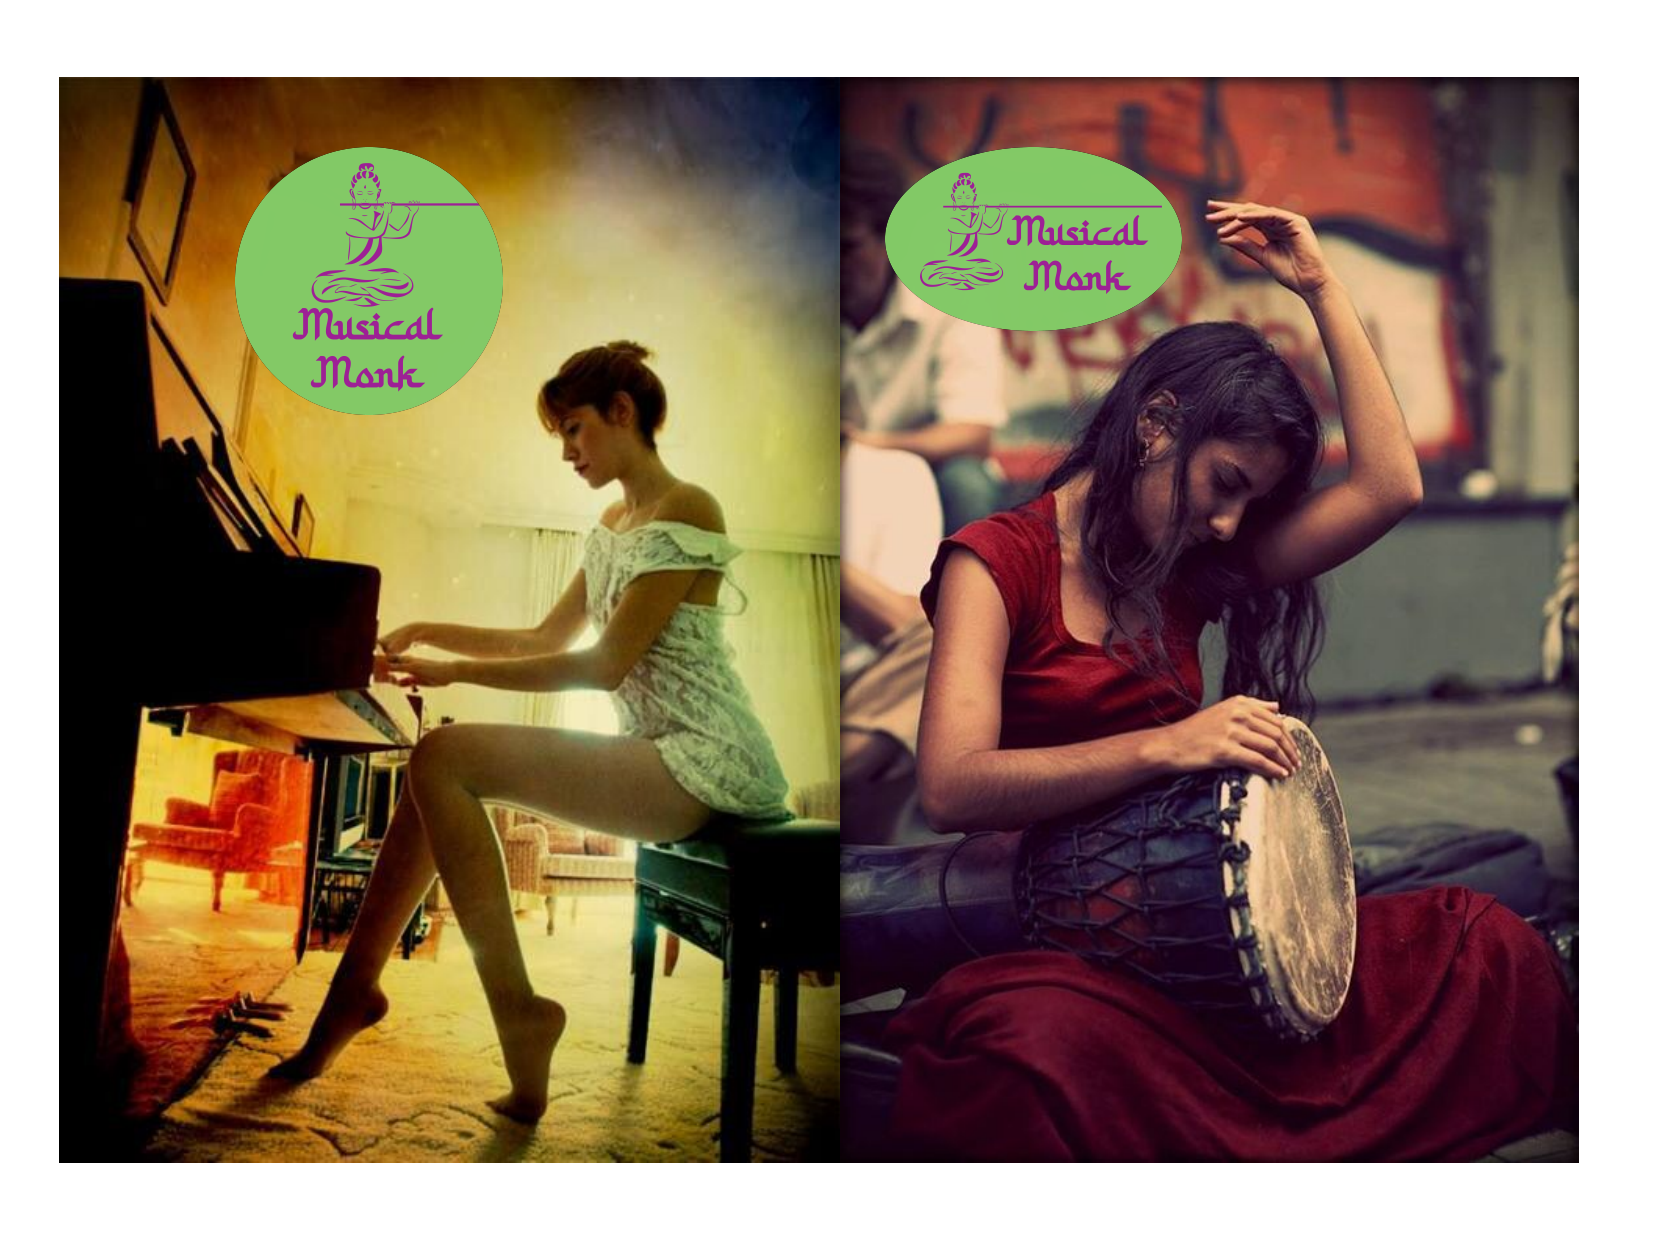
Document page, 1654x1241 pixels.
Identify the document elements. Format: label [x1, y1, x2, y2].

picture [59, 77, 1579, 1163]
